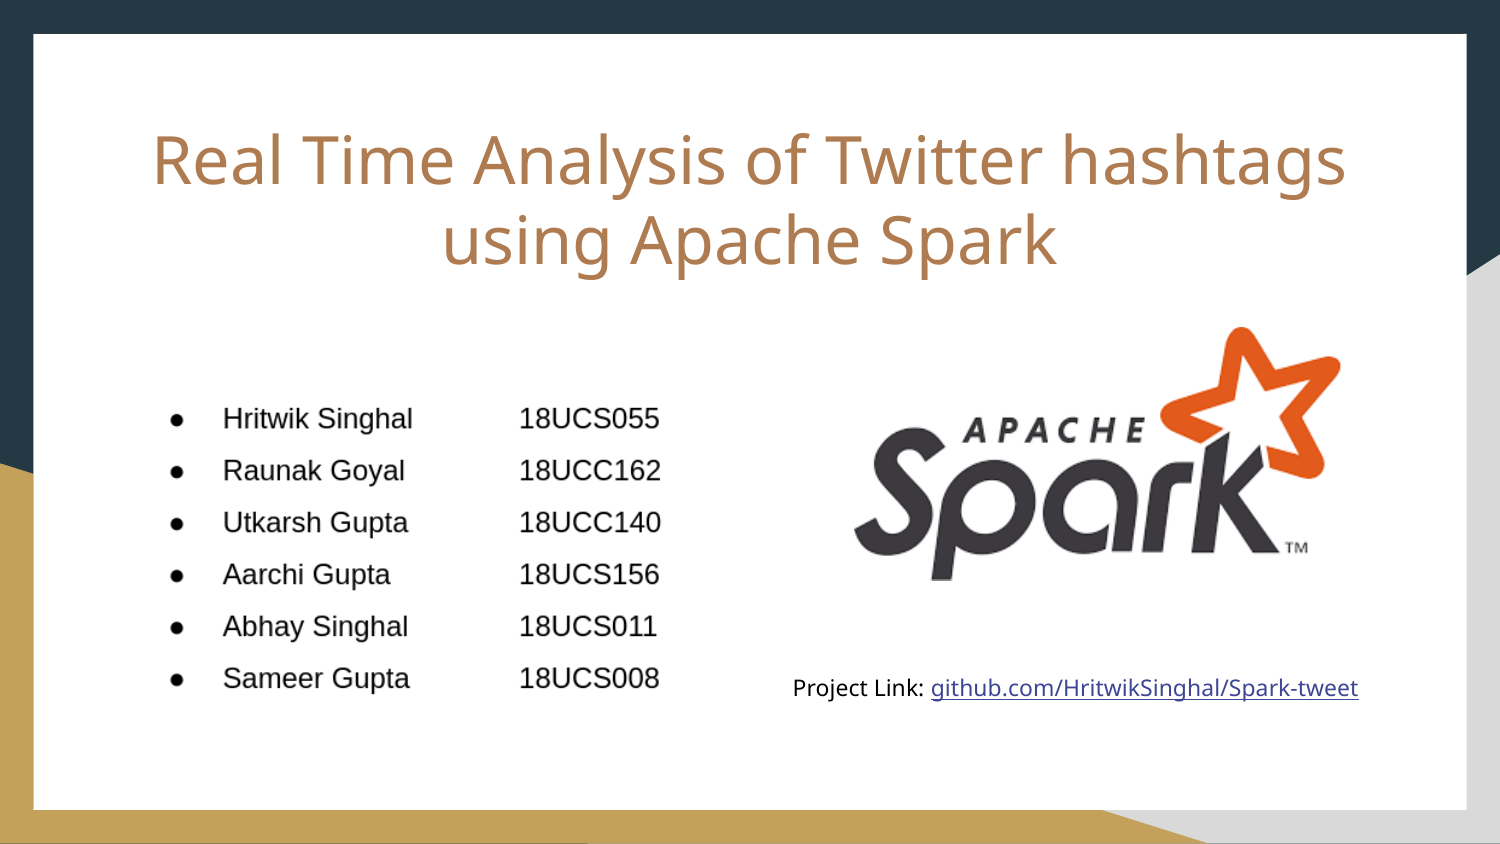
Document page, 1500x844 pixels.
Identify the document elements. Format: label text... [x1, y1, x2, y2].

title Real Time Analysis of Twitter hashtags using Apache Spark [50, 102, 1450, 296]
text_box Project Link: github.com/HritwikSinghal/Spark-tweet [777, 658, 1384, 738]
picture [145, 385, 695, 722]
picture [854, 327, 1342, 581]
